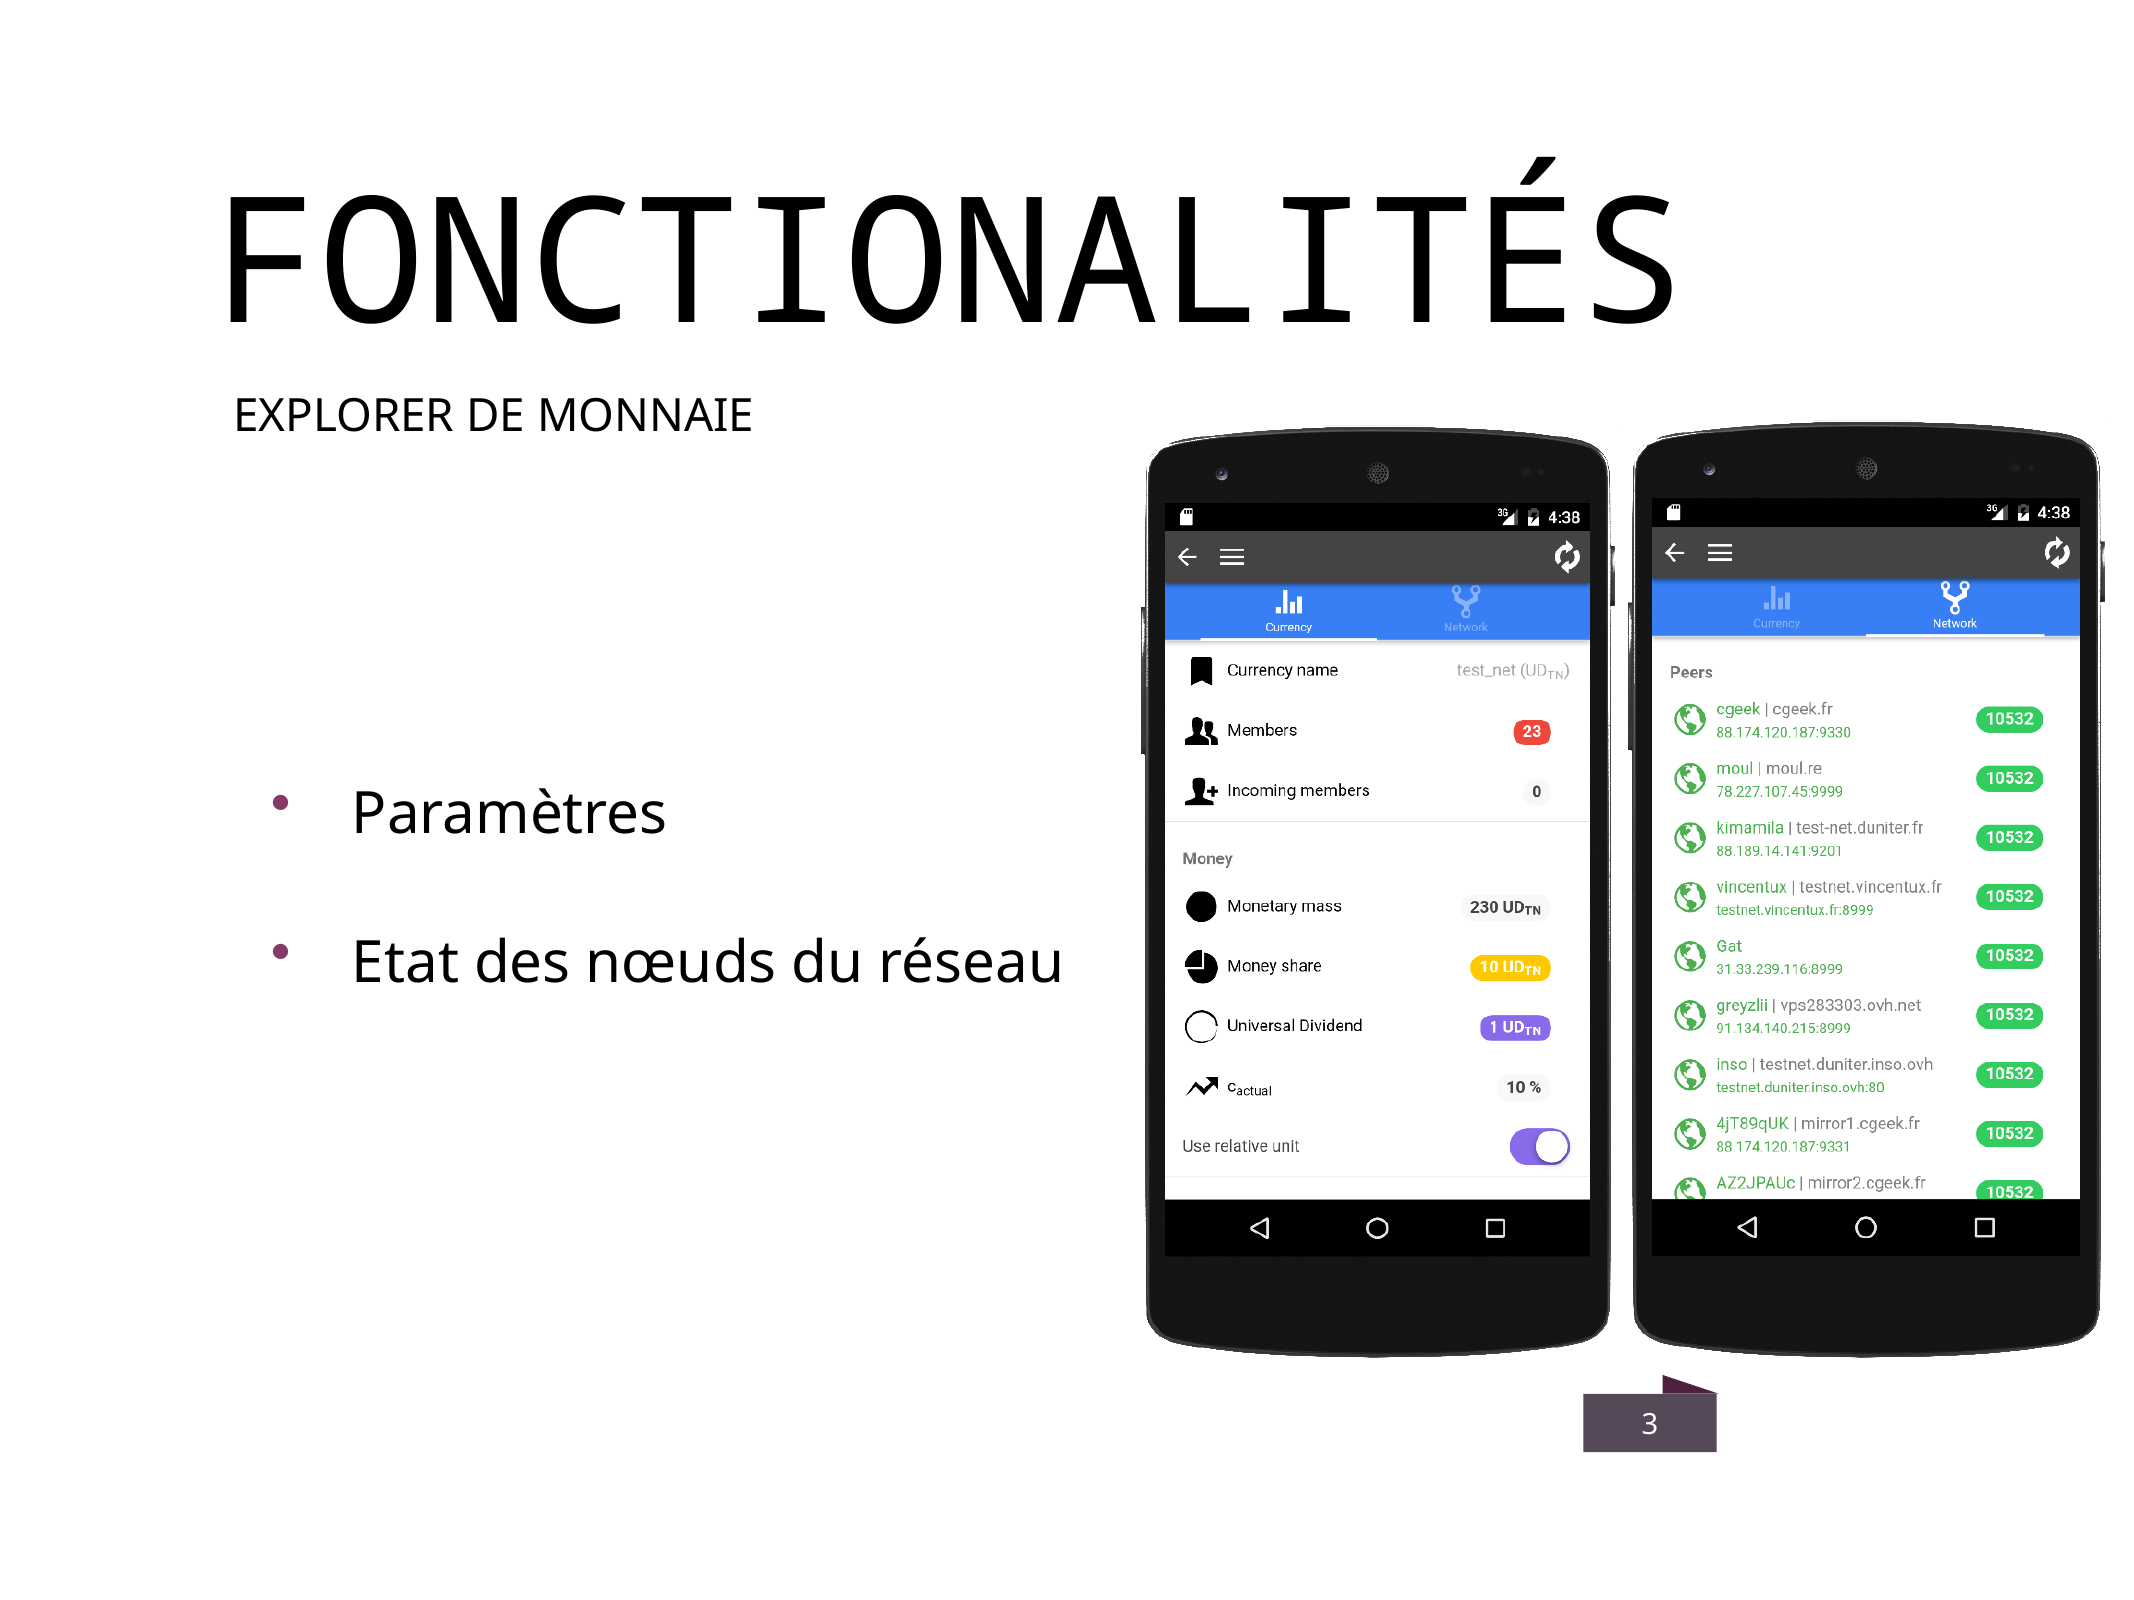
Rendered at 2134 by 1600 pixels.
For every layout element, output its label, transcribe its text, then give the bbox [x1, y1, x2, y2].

picture [1622, 420, 2109, 1359]
title Fonctionalités [206, 141, 1923, 363]
picture [1135, 425, 1619, 1359]
list 3 [1583, 1393, 1717, 1453]
list EXPLORer DE MONNAIE [225, 370, 1063, 457]
list Paramètres Etat des nœuds du réseau [210, 539, 1113, 1230]
